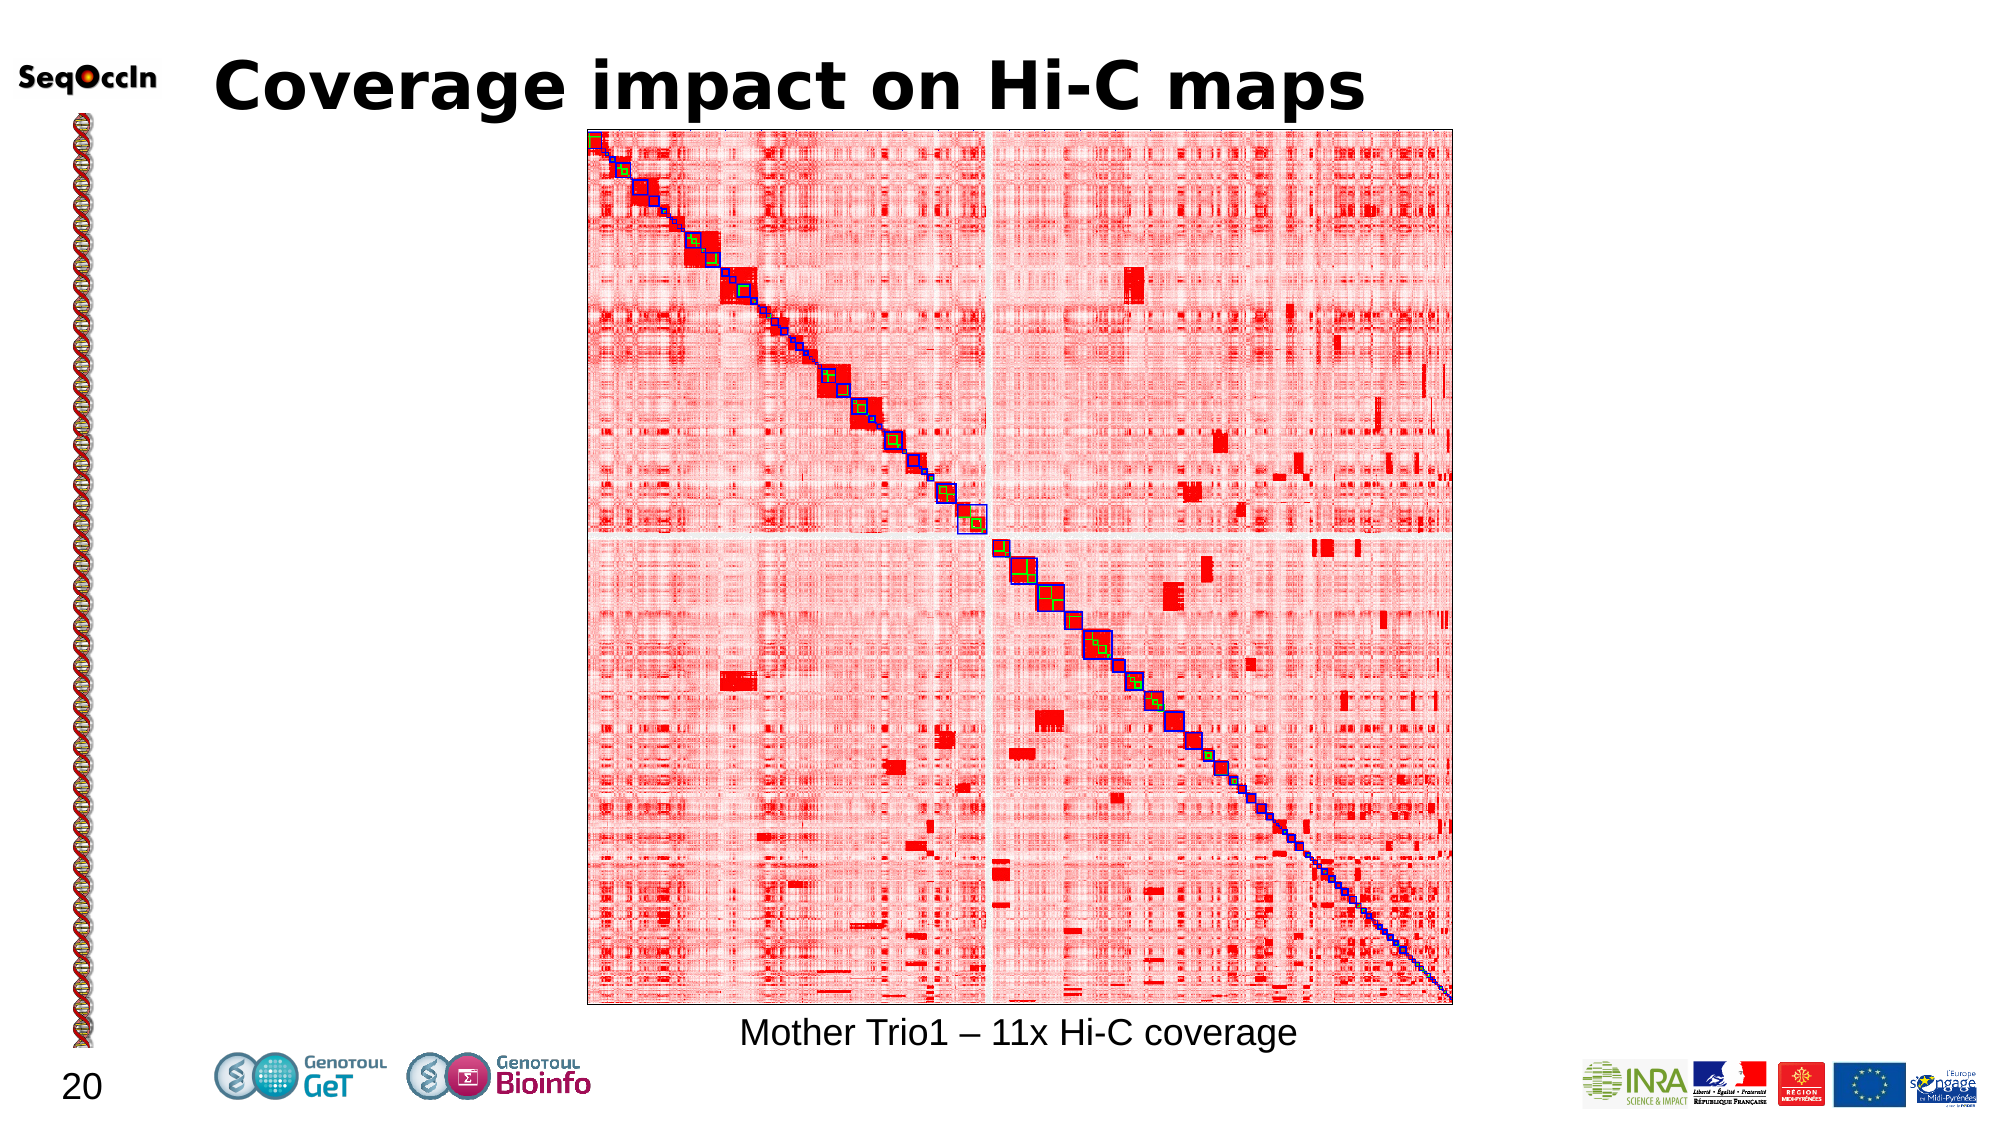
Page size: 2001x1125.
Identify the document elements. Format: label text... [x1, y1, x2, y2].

picture [13, 58, 162, 99]
picture [1778, 1062, 1825, 1106]
picture [400, 1046, 597, 1106]
text_box Mother Trio1 – 11x Hi-C coverage [724, 1003, 1316, 1061]
picture [1832, 1061, 1983, 1111]
picture [1581, 1059, 1689, 1109]
picture [208, 1046, 392, 1106]
picture [73, 113, 91, 1048]
title Coverage impact on Hi-C maps [198, 21, 1924, 130]
picture [587, 129, 1453, 1005]
